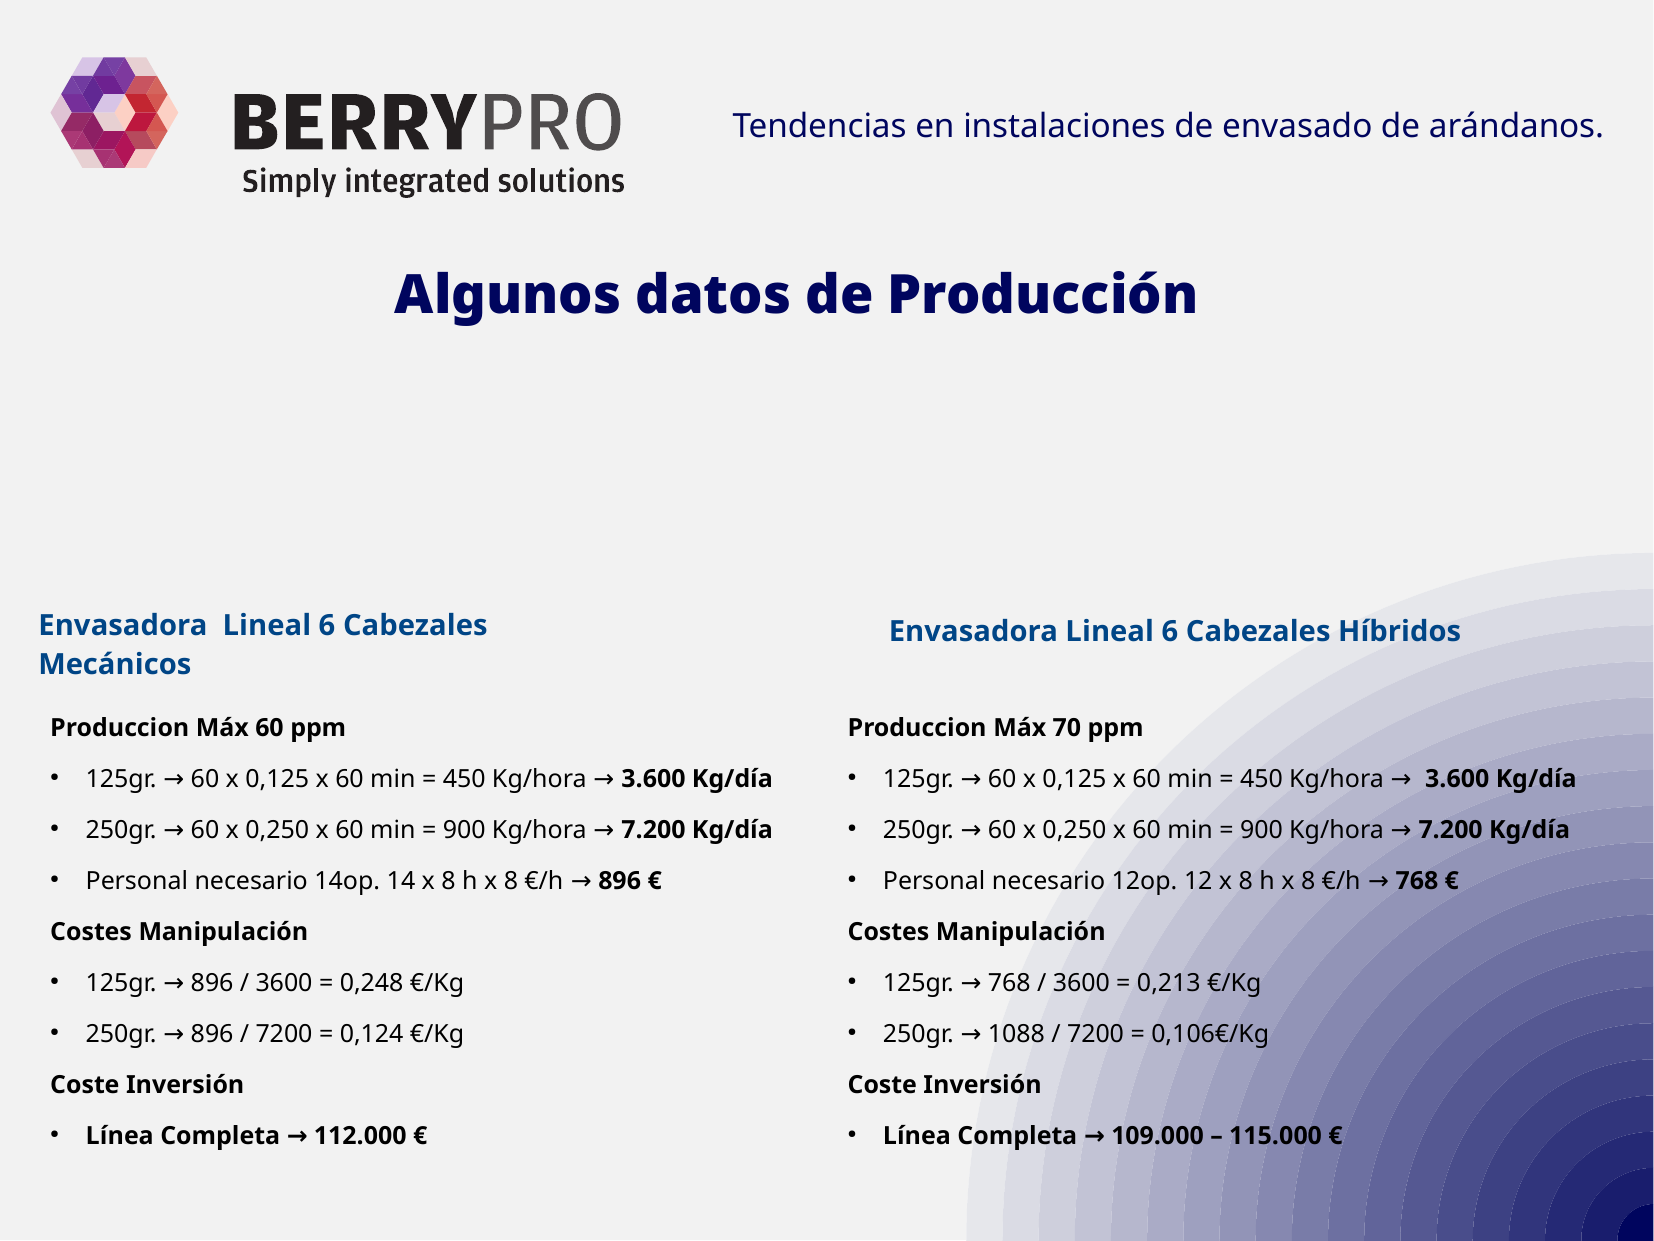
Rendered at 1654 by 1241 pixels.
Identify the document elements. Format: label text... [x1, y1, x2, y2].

text_box Algunos datos de Producción [177, 248, 1418, 331]
text_box Produccion Máx 70 ppm 125gr. → 60 x 0,125 x 60 min = 450 Kg/hora → 3.600 Kg/día 250gr. → 60 x 0,250 x 60 min = 900 Kg/hora → 7.200 Kg/día Personal necesario 12op. 12 x 8 h x 8 €/h → 768 € Costes Manipulación 125gr. → 768 / 3600 = 0,213 €/Kg 250gr. → 1088 / 7200 = 0,106€/Kg Coste Inversión Línea Completa → 109.000 – 115.000 € [832, 685, 1625, 1135]
picture [35, 0, 638, 355]
text_box Envasadora Lineal 6 Cabezales Mecánicos [23, 596, 626, 650]
text_box Envasadora Lineal 6 Cabezales Híbridos [874, 602, 1512, 662]
text_box Produccion Máx 60 ppm 125gr. → 60 x 0,125 x 60 min = 450 Kg/hora → 3.600 Kg/día 250gr. → 60 x 0,250 x 60 min = 900 Kg/hora → 7.200 Kg/día Personal necesario 14op. 14 x 8 h x 8 €/h → 896 € Costes Manipulación 125gr. → 896 / 3600 = 0,248 €/Kg 250gr. → 896 / 7200 = 0,124 €/Kg Coste Inversión Línea Completa → 112.000 € [35, 685, 827, 1090]
text_box Tendencias en instalaciones de envasado de arándanos. [578, 94, 1654, 166]
